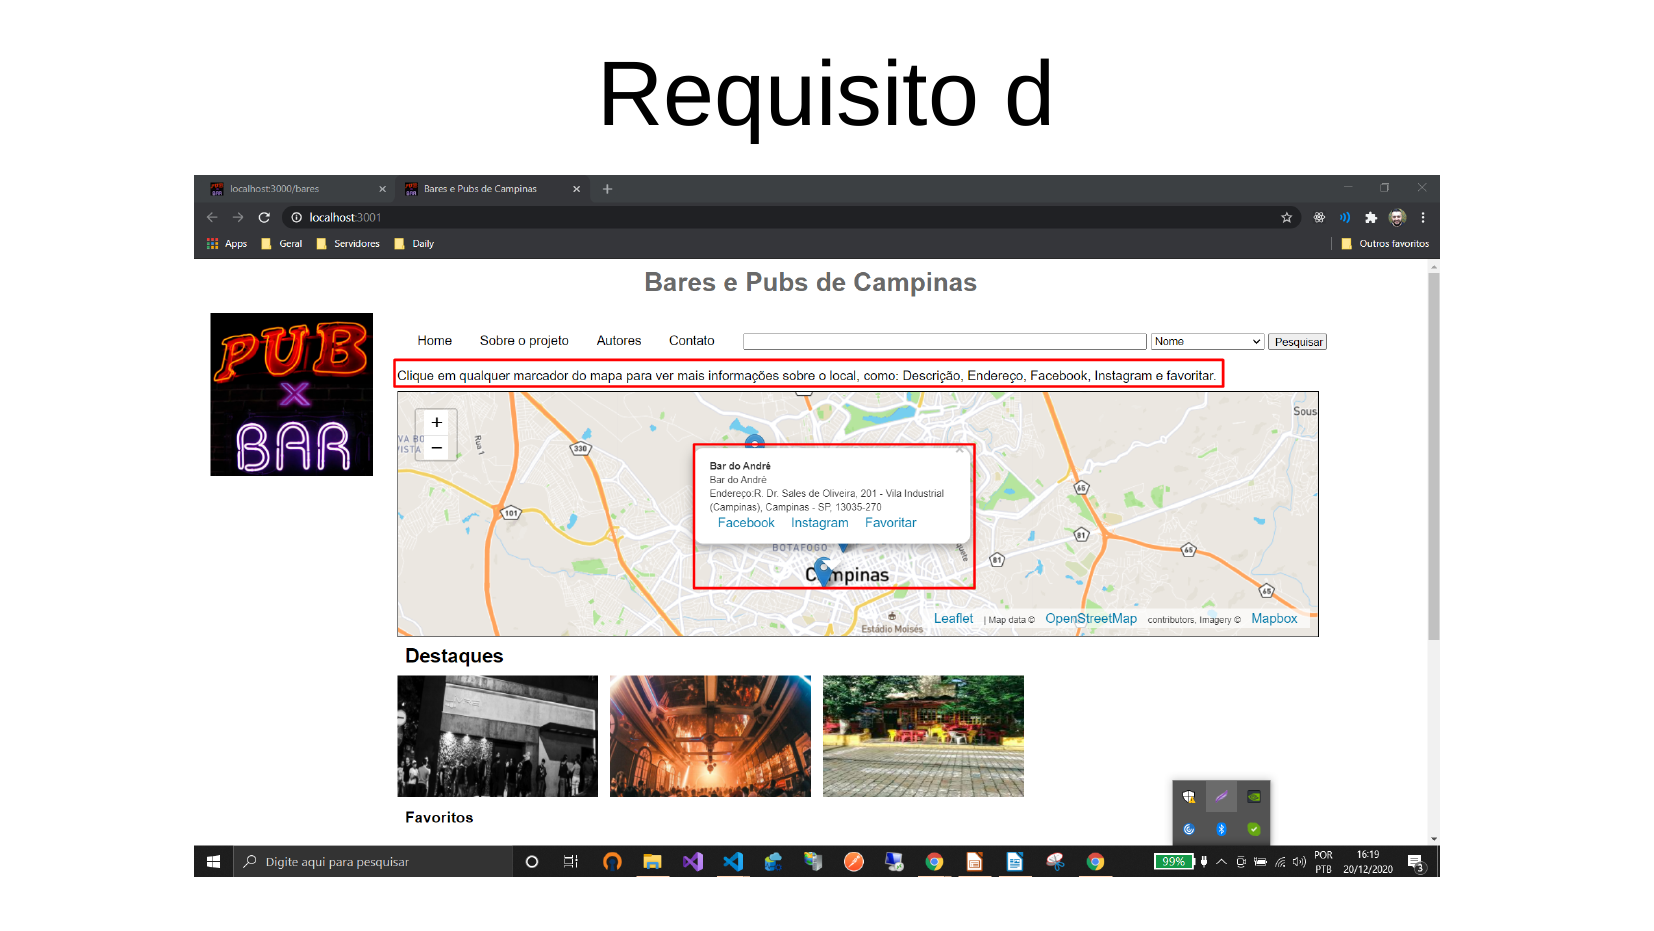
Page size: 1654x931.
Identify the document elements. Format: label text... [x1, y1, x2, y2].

title Requisito d [82, 37, 1571, 151]
picture [194, 175, 1440, 877]
